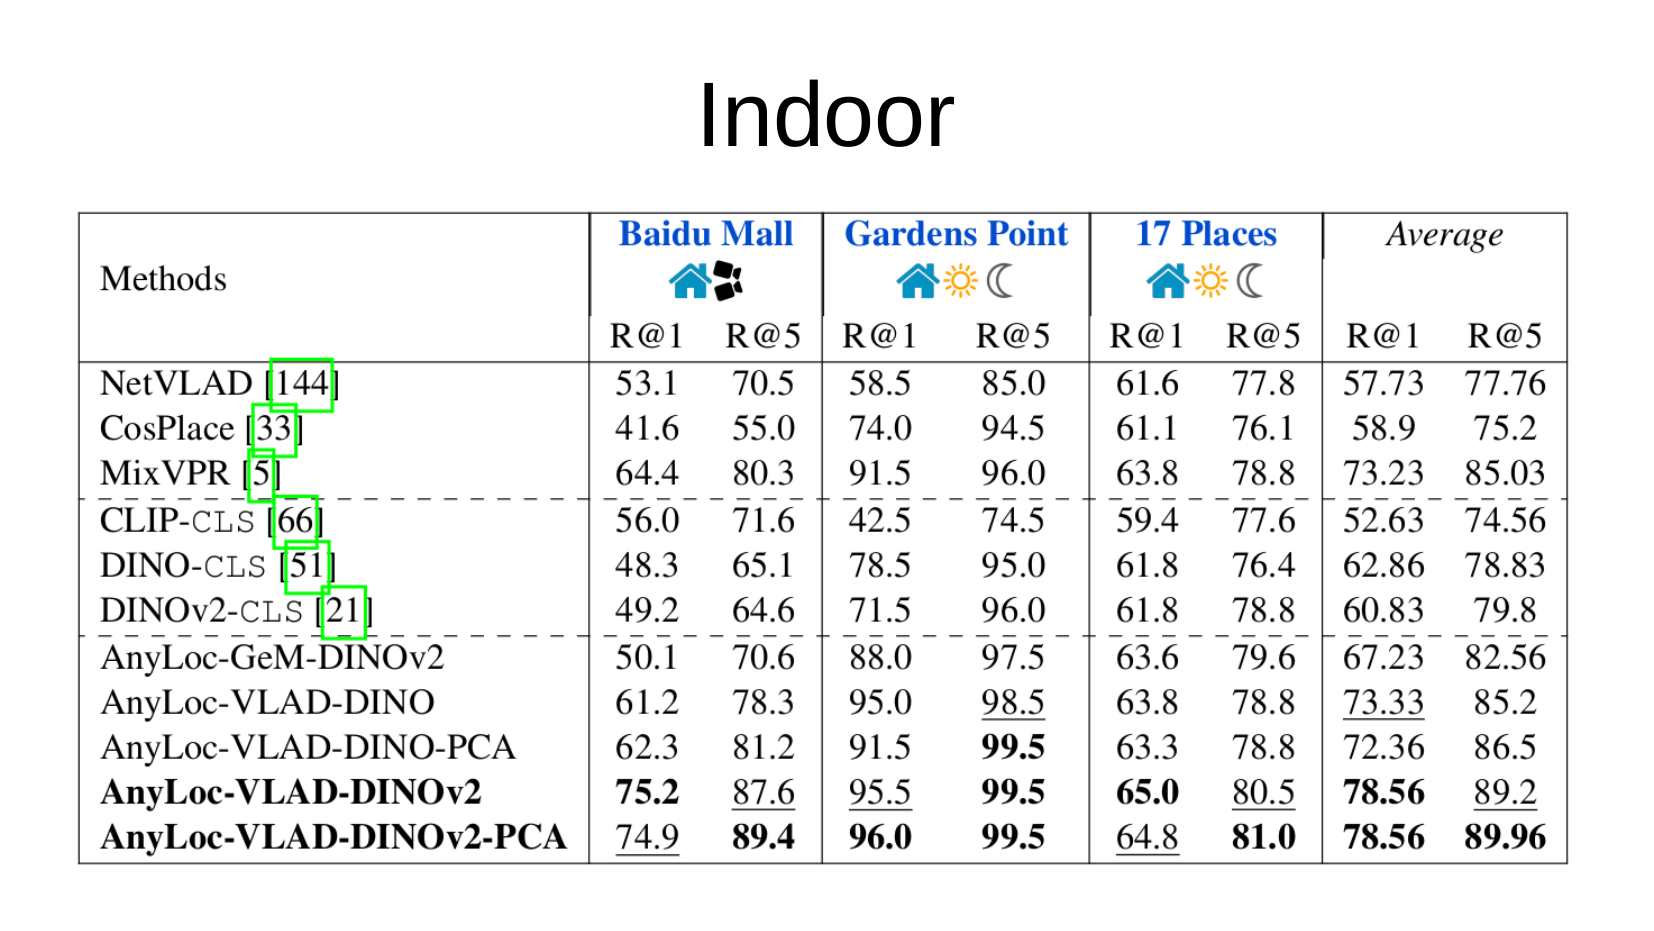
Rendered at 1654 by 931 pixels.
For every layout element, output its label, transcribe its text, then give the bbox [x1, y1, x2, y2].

picture [73, 206, 1571, 870]
title Indoor [82, 37, 1571, 193]
